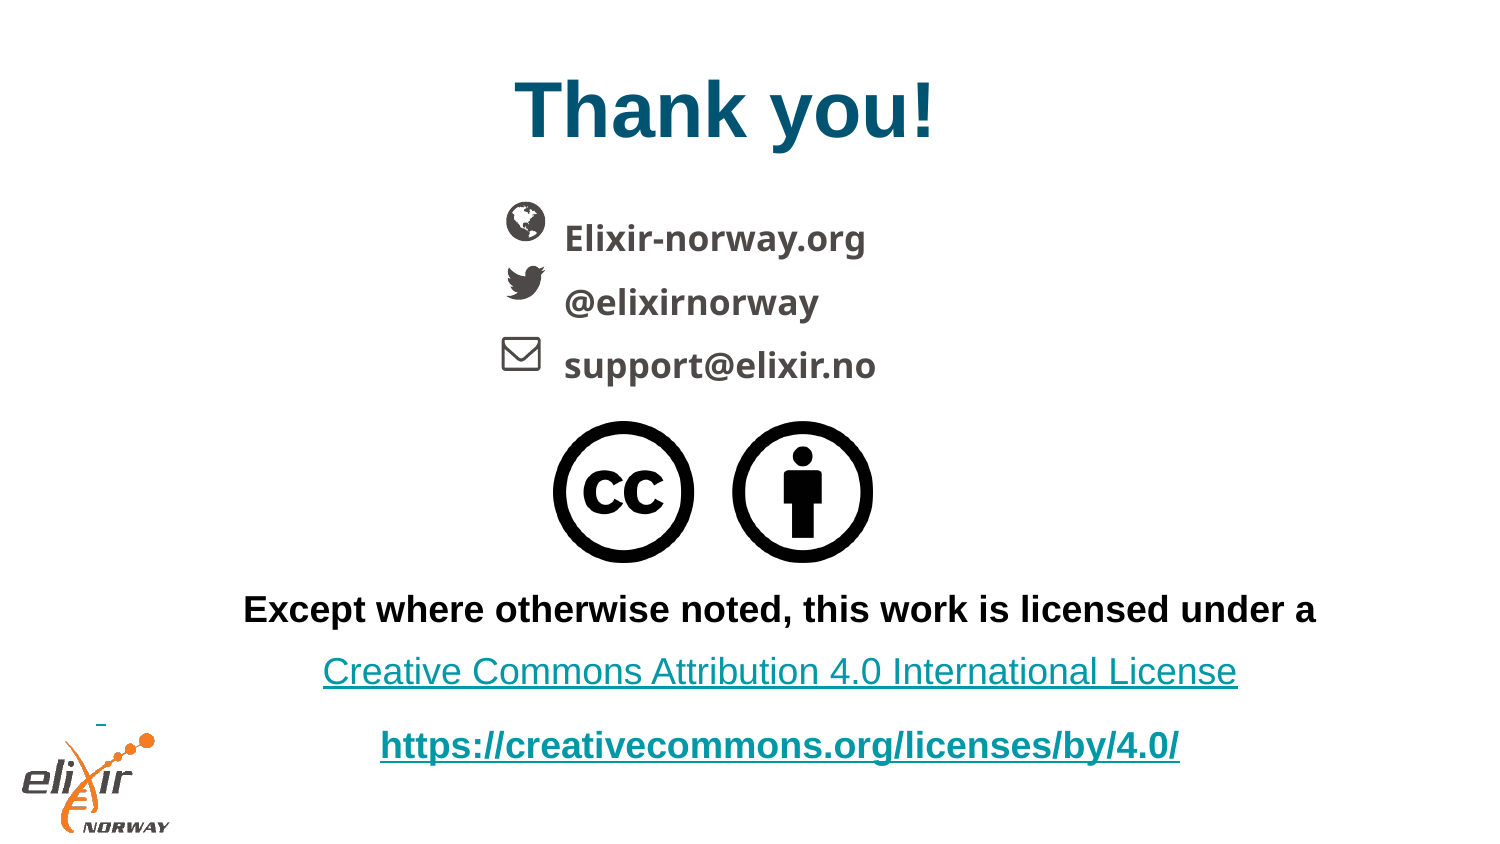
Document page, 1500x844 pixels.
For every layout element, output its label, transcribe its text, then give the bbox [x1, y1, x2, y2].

text_box [501, 336, 541, 371]
picture [553, 421, 873, 563]
text_box Except where otherwise noted, this work is licensed under a Creative Commons Attribution 4.0 International License https://creativecommons.org/licenses/by/4.0/ [81, 575, 1479, 788]
title Thank you! [57, 58, 1395, 168]
text_box [506, 201, 546, 242]
picture [22, 733, 170, 833]
text_box [506, 265, 546, 300]
text_box Elixir-norway.org @elixirnorway support@elixir.no [553, 189, 1138, 383]
